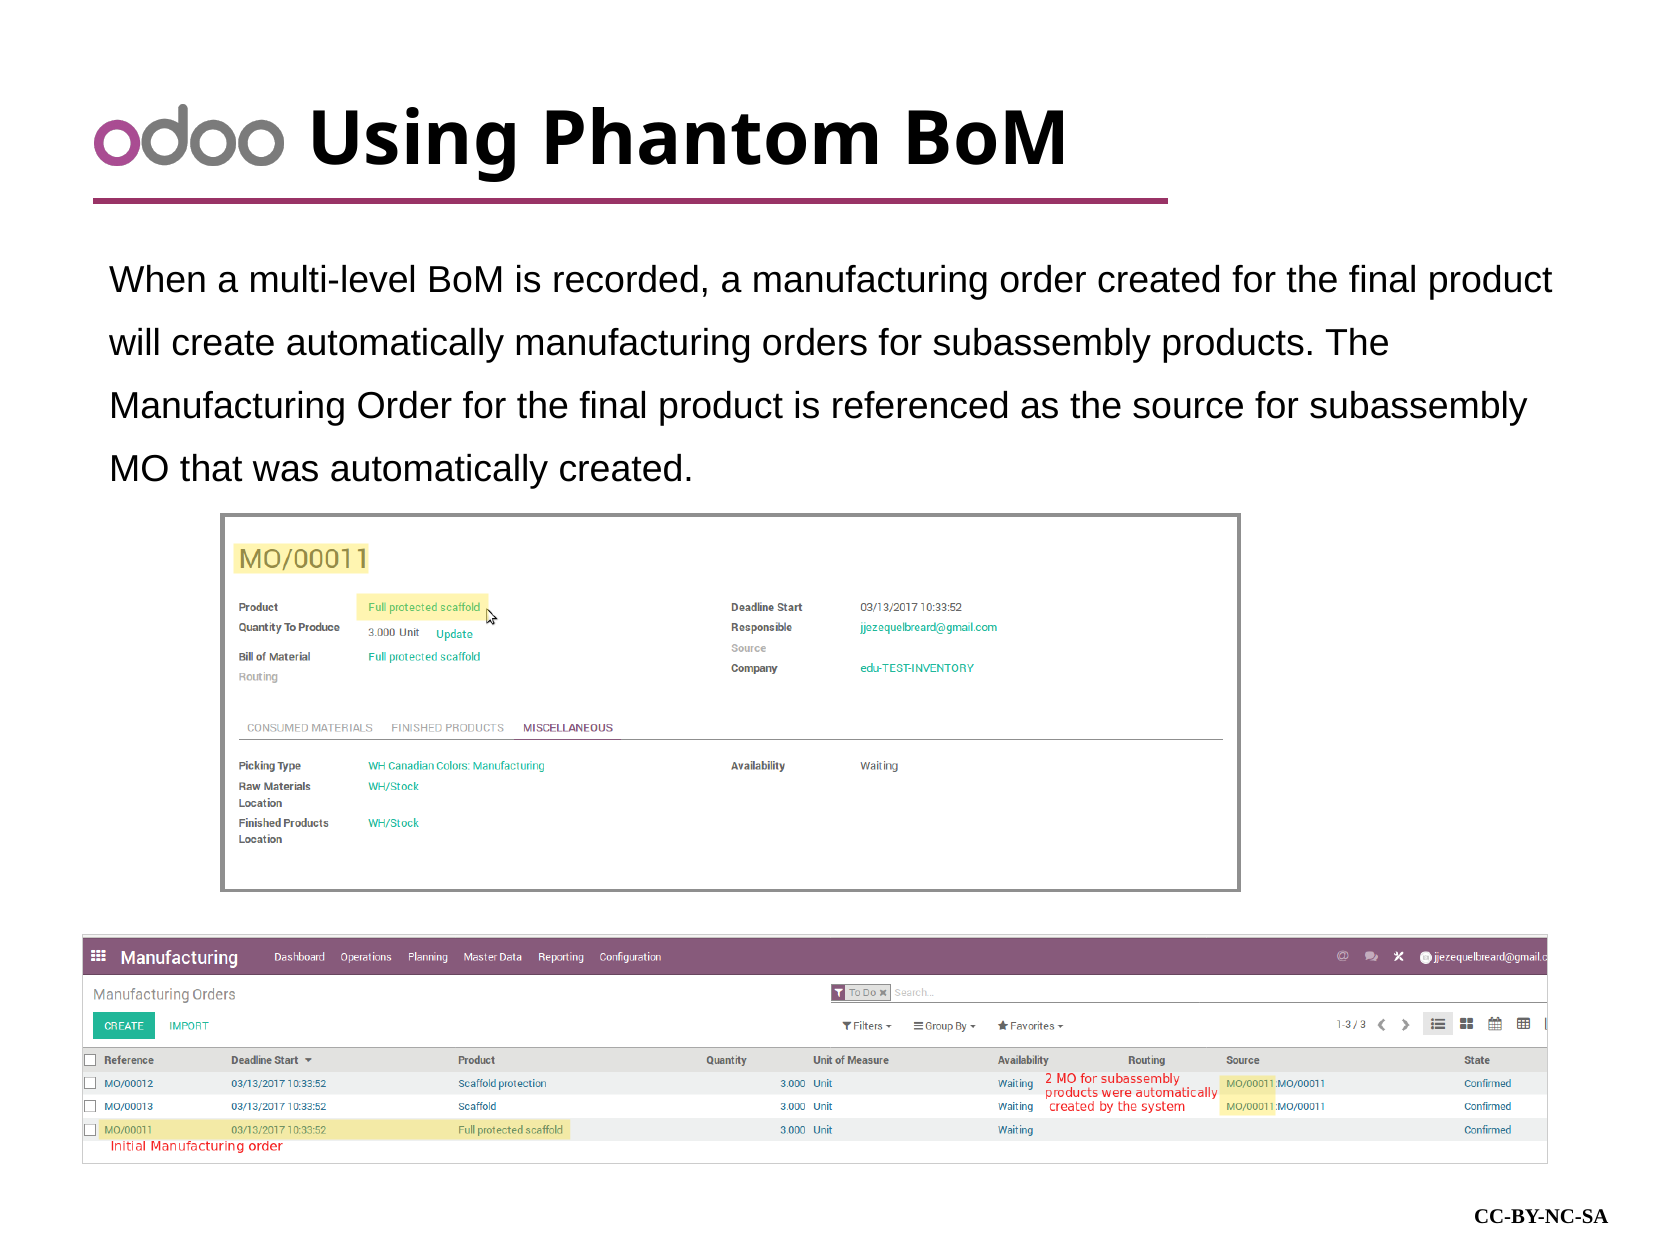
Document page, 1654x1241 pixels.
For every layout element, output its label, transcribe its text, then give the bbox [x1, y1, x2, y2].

picture [94, 104, 284, 166]
text_box When a multi-level BoM is recorded, a manufacturing order created for the final product will create automatically manufacturing orders for subassembly products. The Manufacturing Order for the final product is referenced as the source for subassembly MO that was automatically created. [94, 230, 1583, 476]
title Using Phantom BoM [307, 31, 1570, 230]
picture [82, 934, 1548, 1164]
picture [220, 513, 1241, 892]
